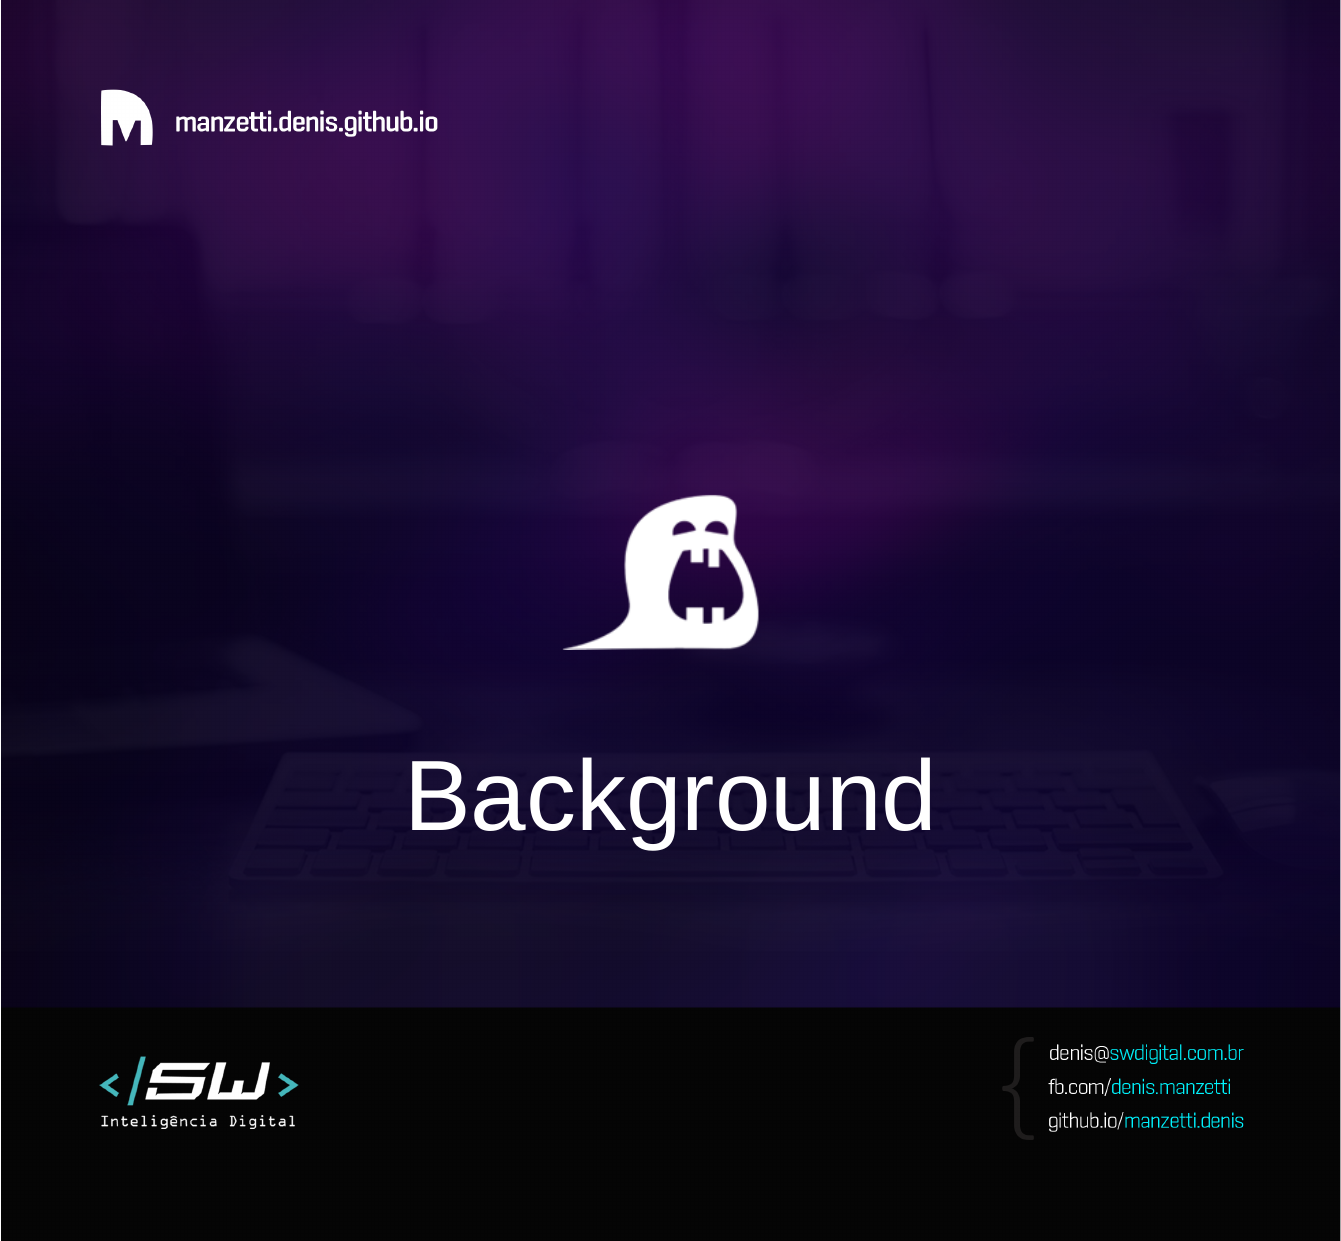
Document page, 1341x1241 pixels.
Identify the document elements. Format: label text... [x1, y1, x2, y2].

text_box Background [1, 732, 1341, 886]
picture [1, 0, 1341, 732]
picture [1, 886, 1341, 1241]
